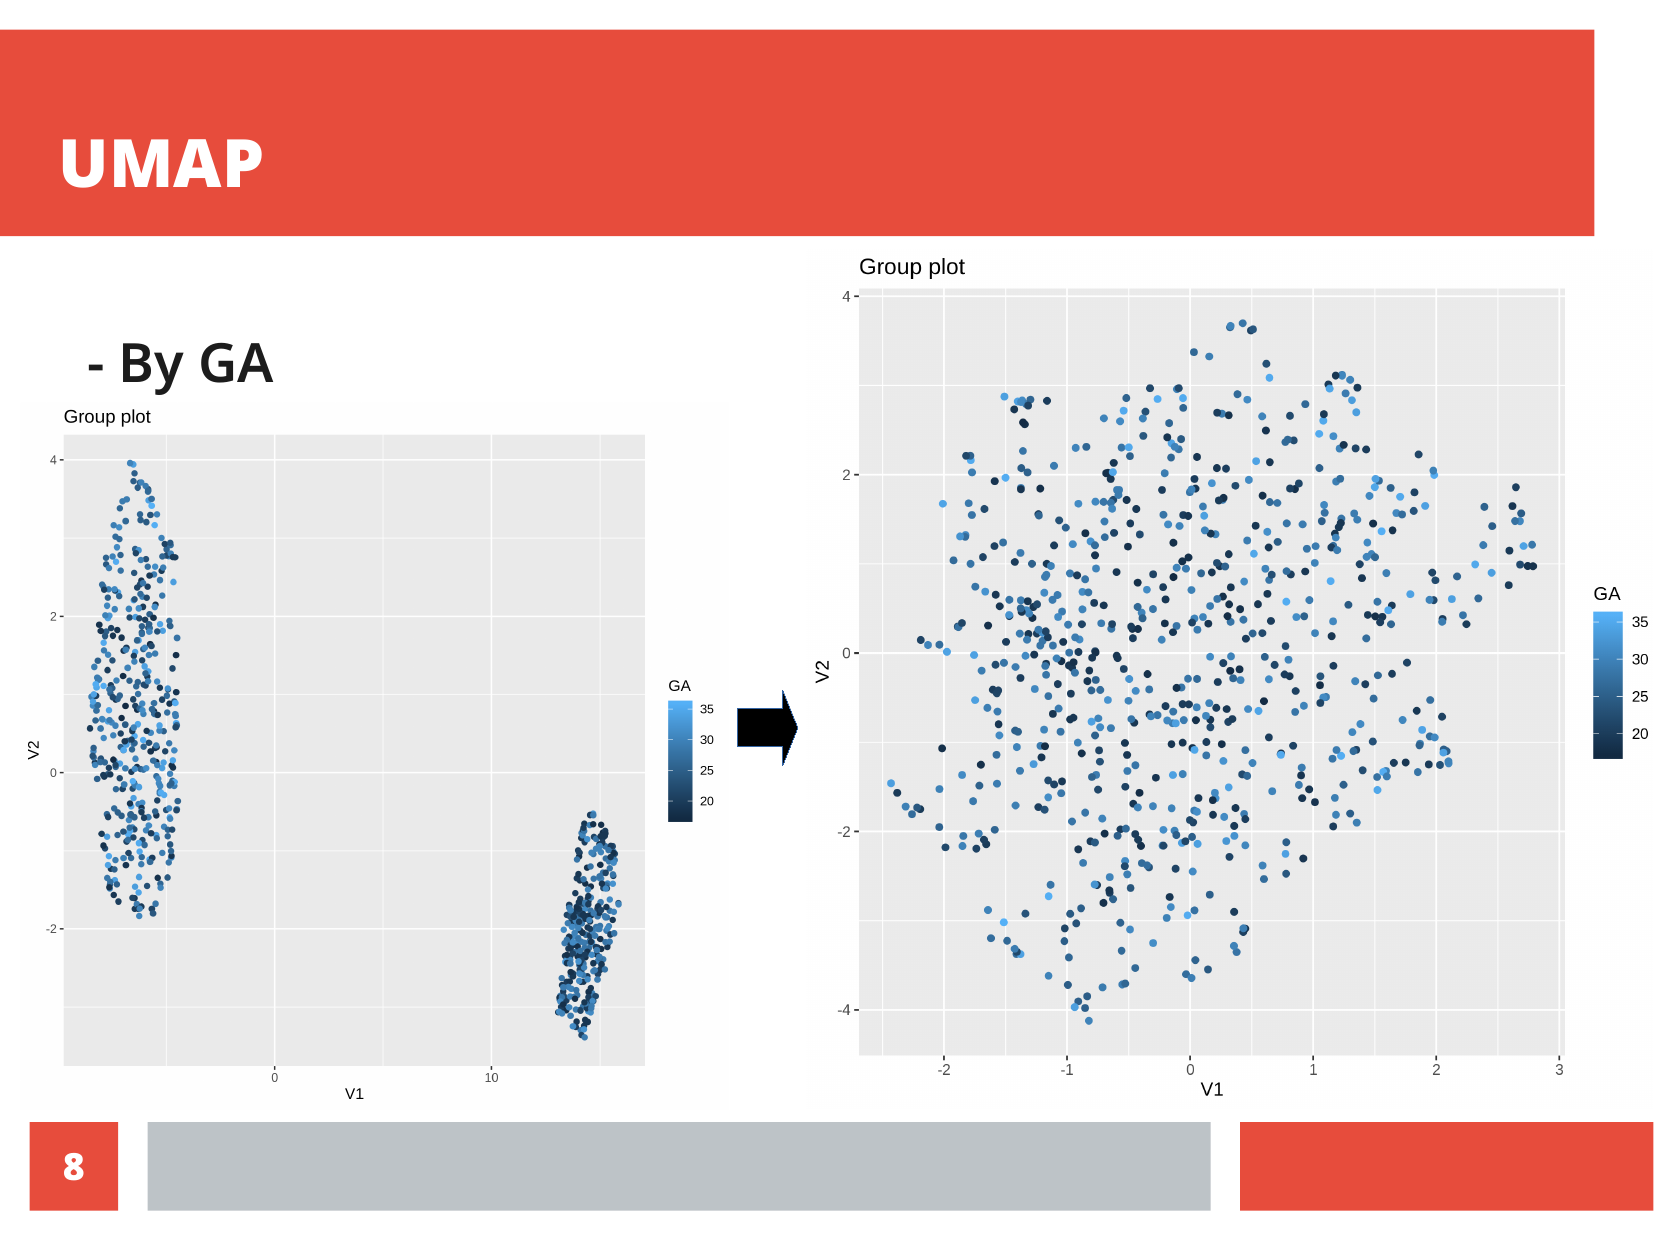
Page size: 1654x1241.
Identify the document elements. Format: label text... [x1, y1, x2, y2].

text_box [737, 690, 798, 766]
picture [20, 402, 729, 1111]
picture [806, 249, 1654, 1109]
title UMAP [59, 59, 1595, 207]
list - By GA [59, 324, 806, 1093]
